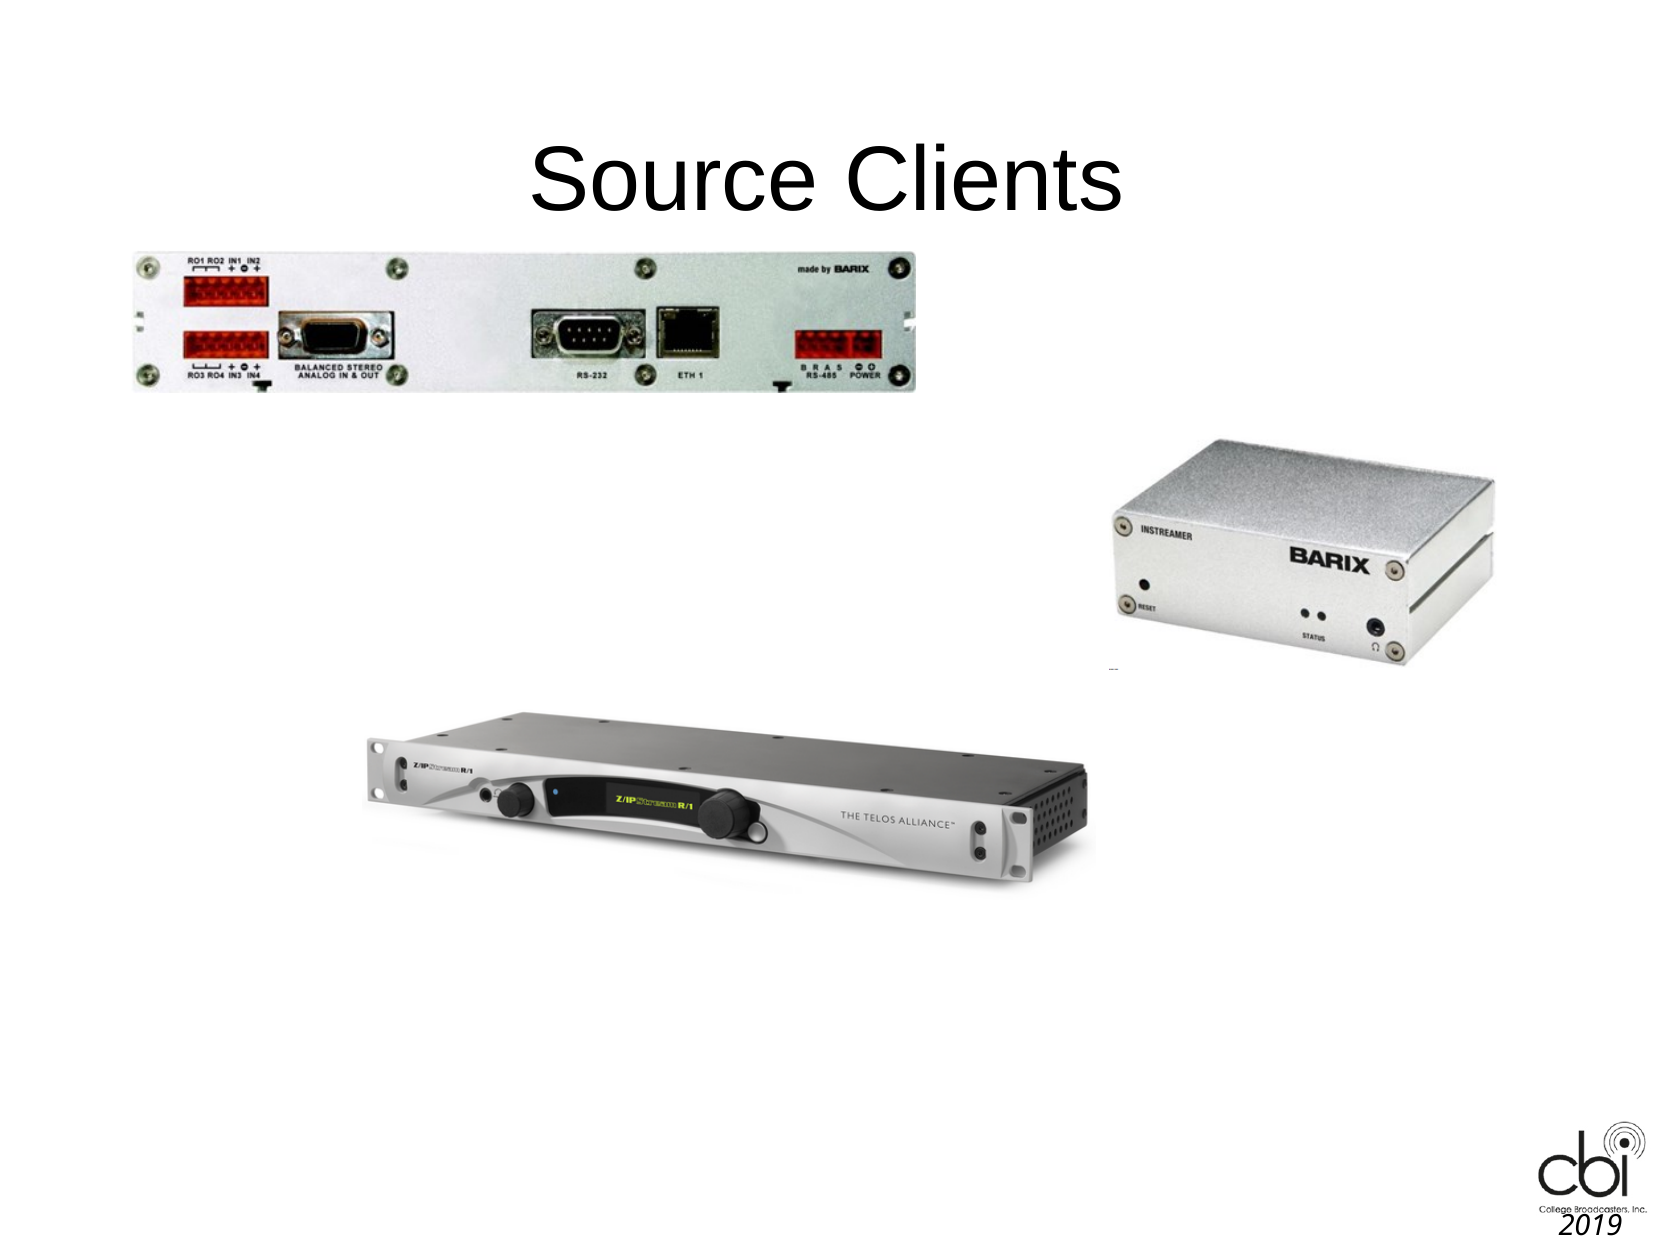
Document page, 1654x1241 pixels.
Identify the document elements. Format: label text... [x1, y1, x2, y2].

text_box Source Clients [513, 120, 1140, 238]
picture [1109, 434, 1501, 670]
picture [362, 707, 1096, 901]
picture [131, 250, 916, 393]
picture [1529, 1120, 1654, 1216]
